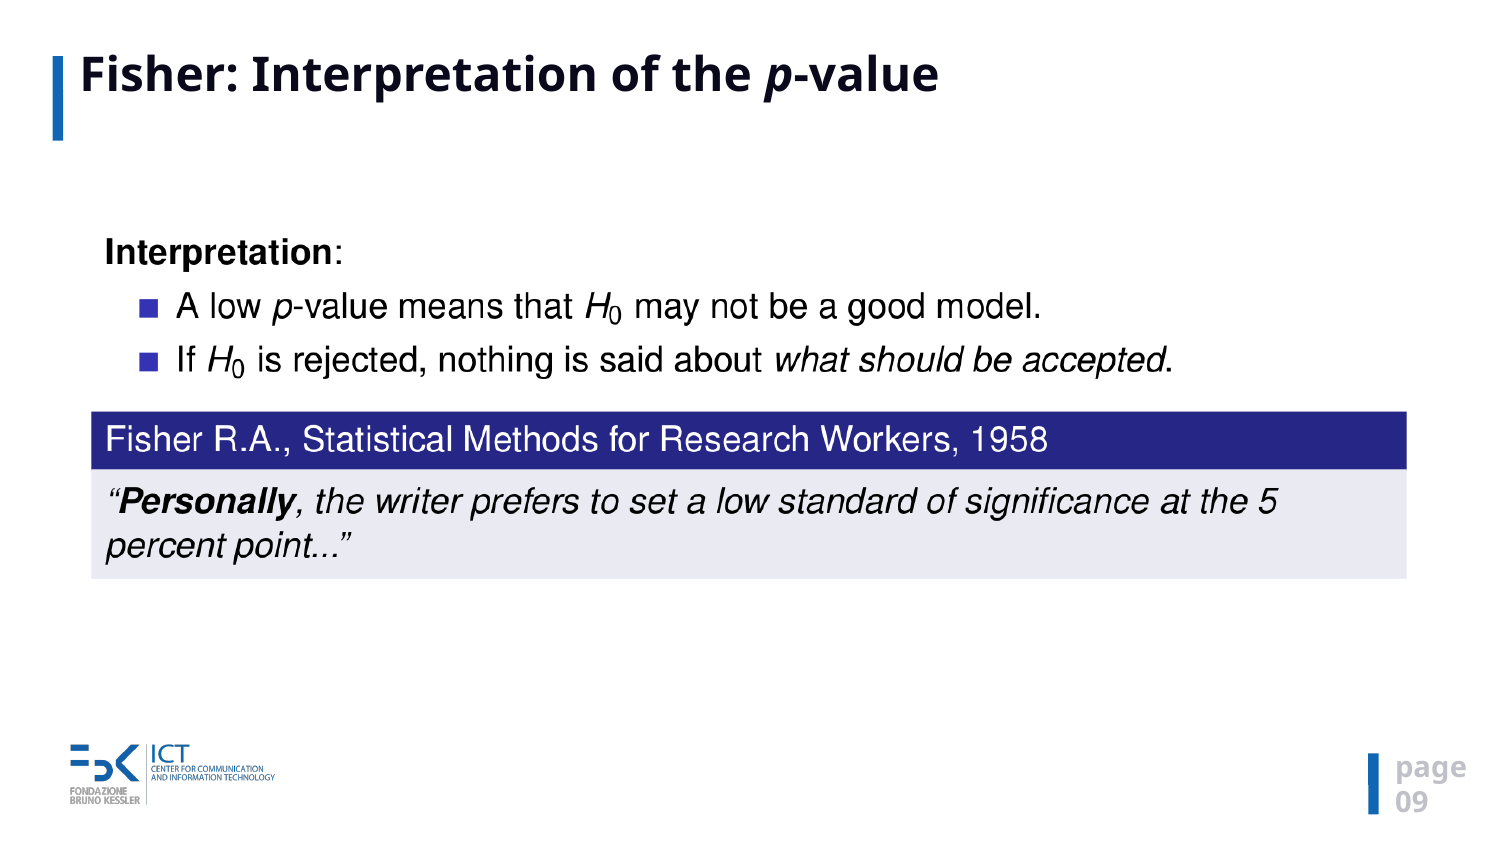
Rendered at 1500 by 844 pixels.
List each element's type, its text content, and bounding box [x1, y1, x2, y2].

title Fisher: Interpretation of the p-value [71, 46, 1255, 157]
slide_number page 0<number> [1387, 744, 1500, 823]
picture [87, 228, 1409, 581]
picture [57, 728, 290, 815]
